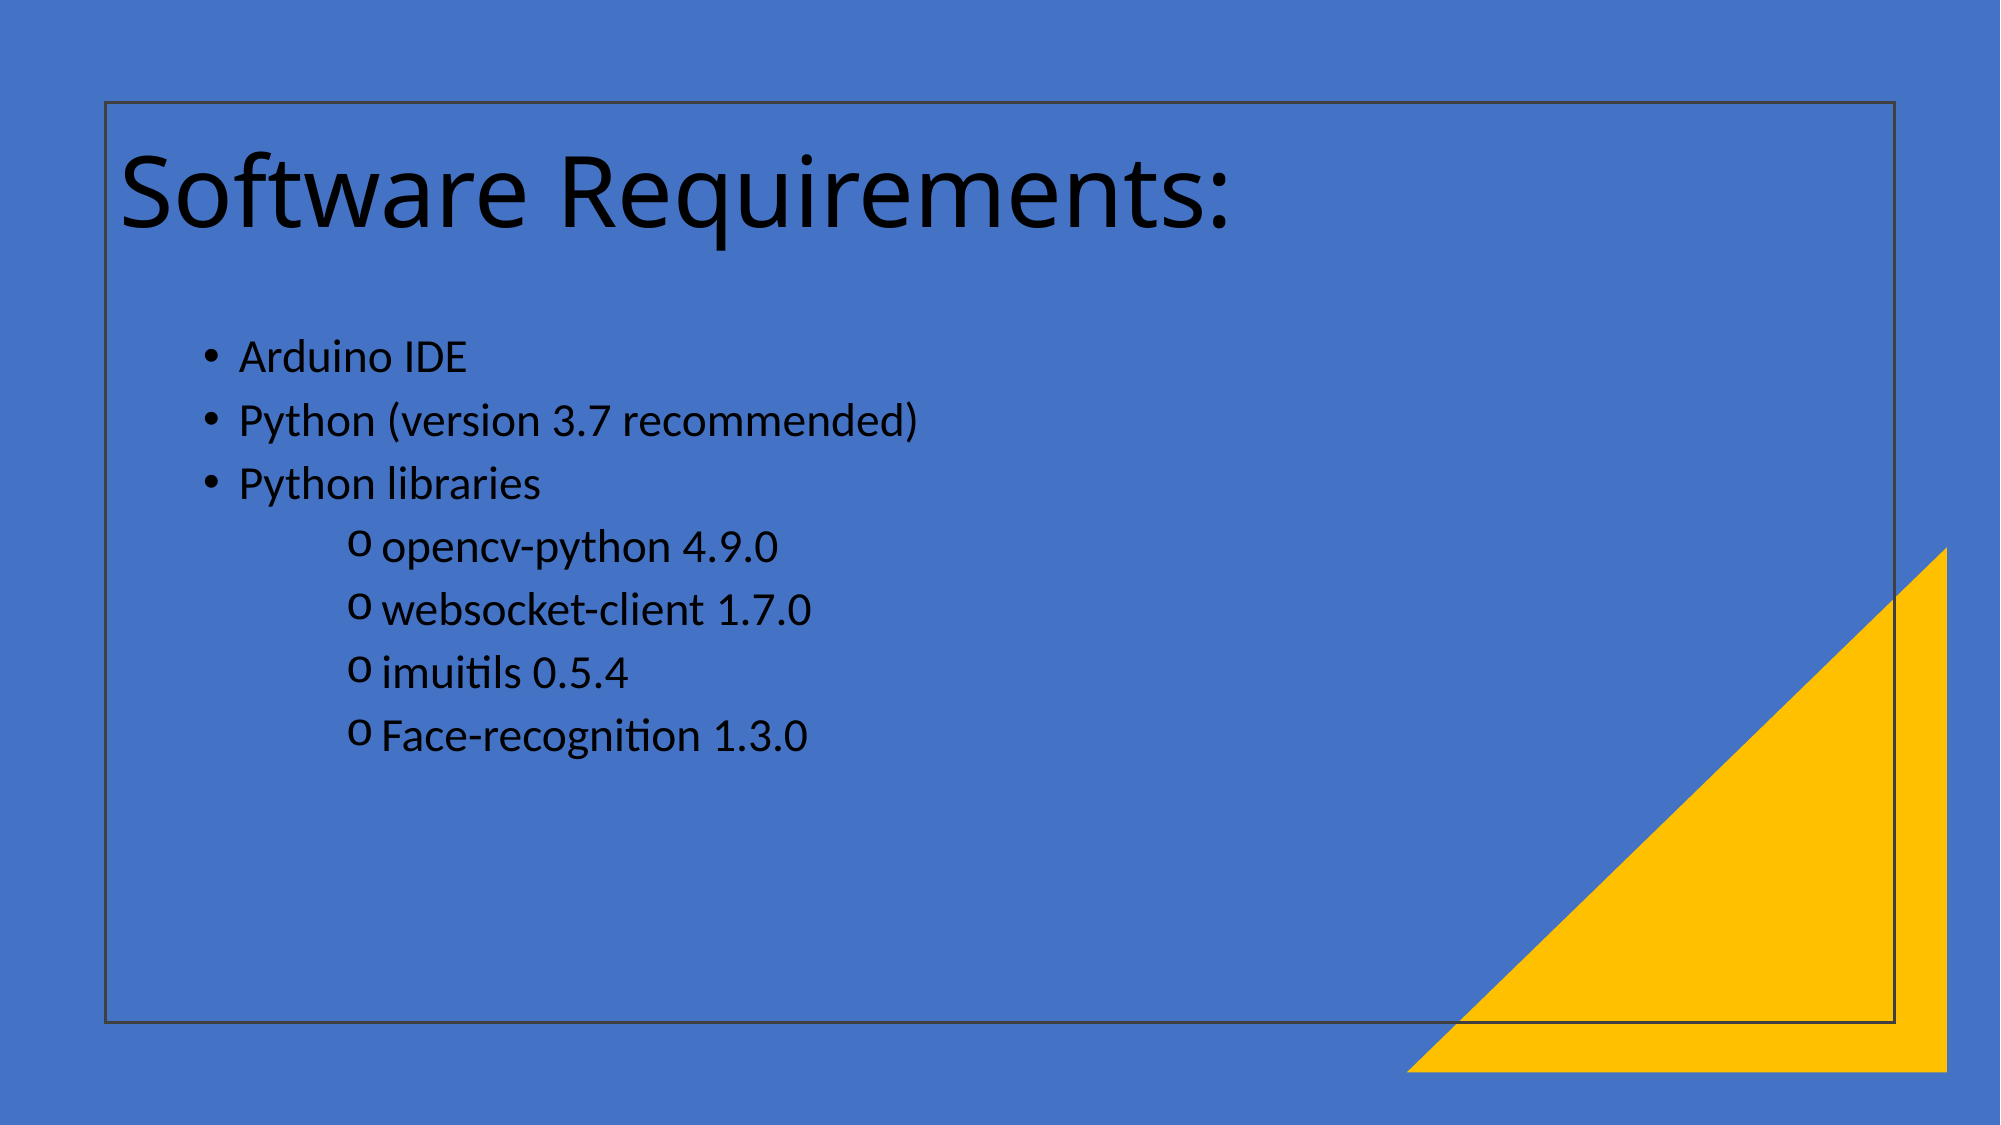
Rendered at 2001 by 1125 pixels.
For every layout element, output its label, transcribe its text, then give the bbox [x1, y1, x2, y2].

text_box [0, 0, 2000, 1125]
title Software Requirements: [104, 103, 1361, 288]
text_box Arduino IDE Python (version 3.7 recommended) Python libraries opencv-python 4.9.0 websocket-client 1.7.0 imuitils 0.5.4 Face-recognition 1.3.0 [152, 324, 1199, 773]
